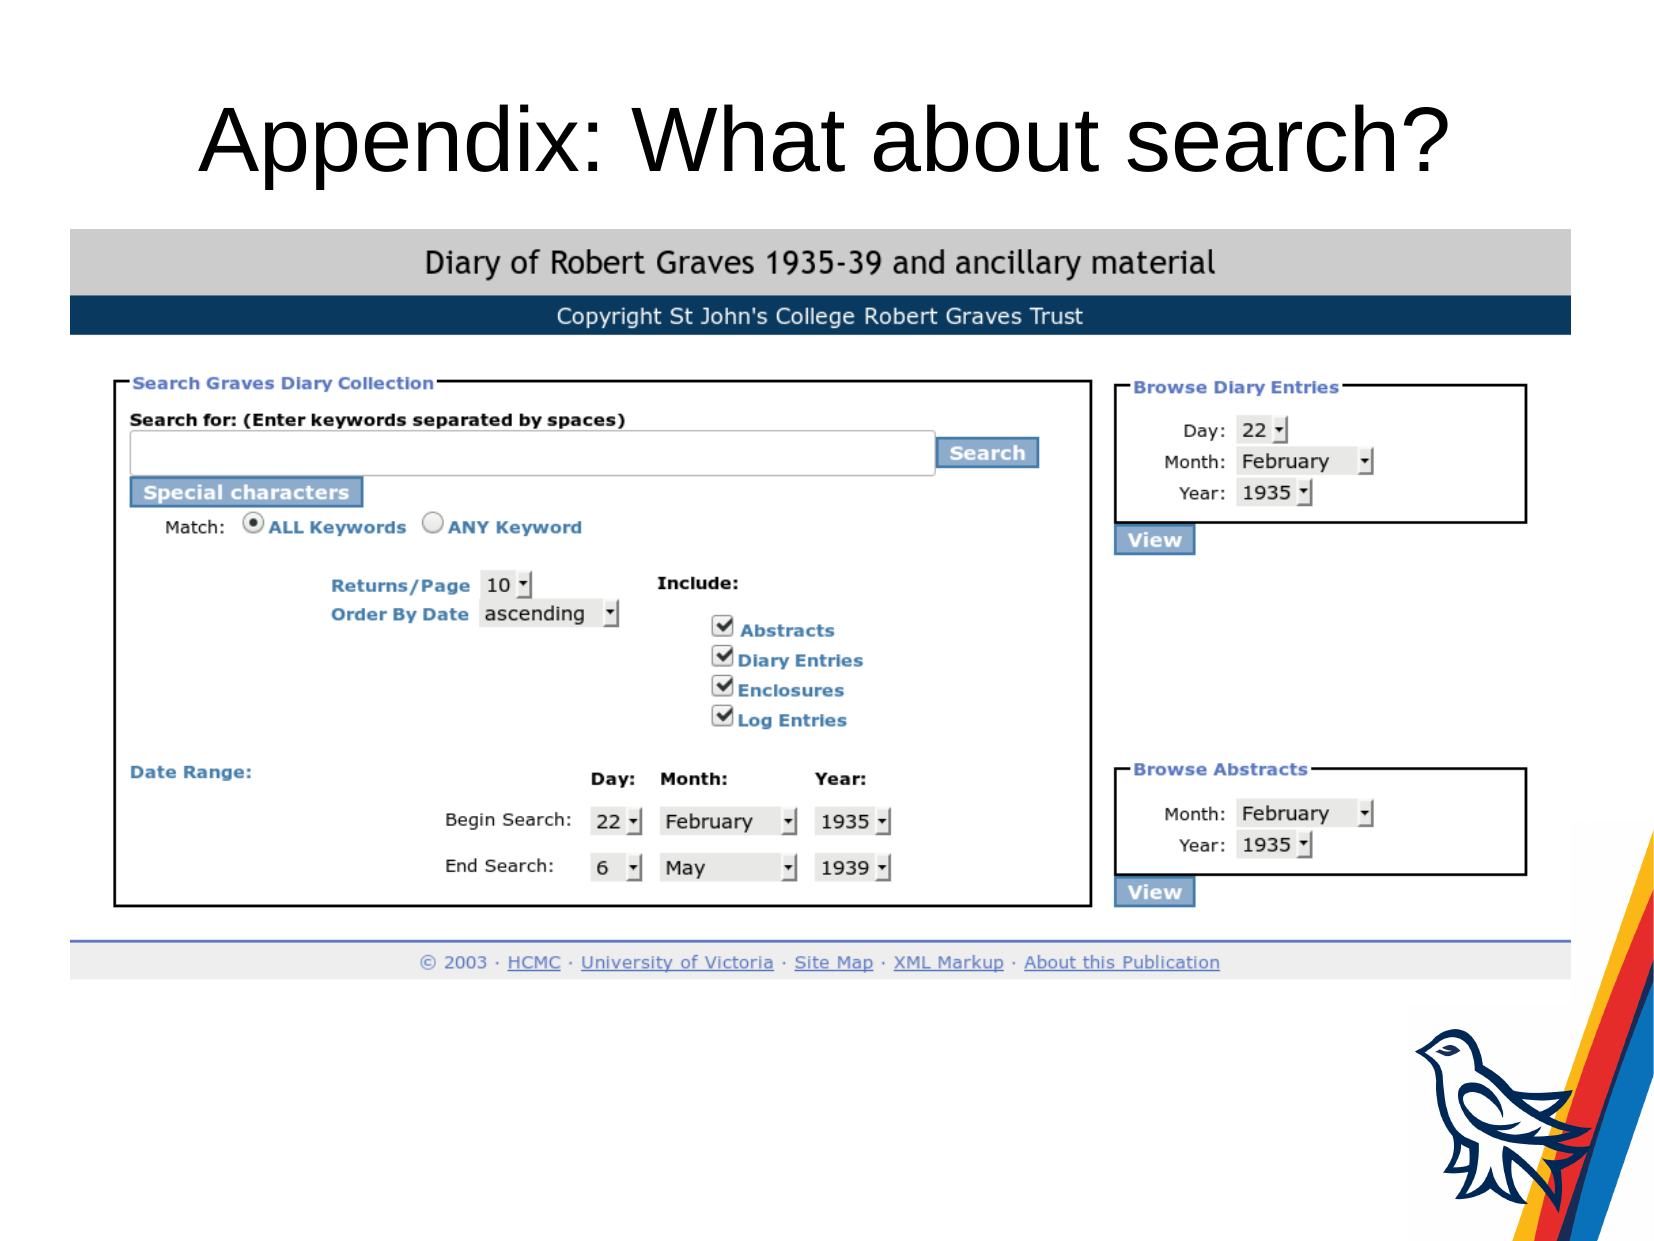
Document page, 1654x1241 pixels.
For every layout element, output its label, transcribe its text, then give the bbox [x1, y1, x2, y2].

title Appendix: What about search? [82, 49, 1571, 230]
picture [70, 229, 1654, 1241]
